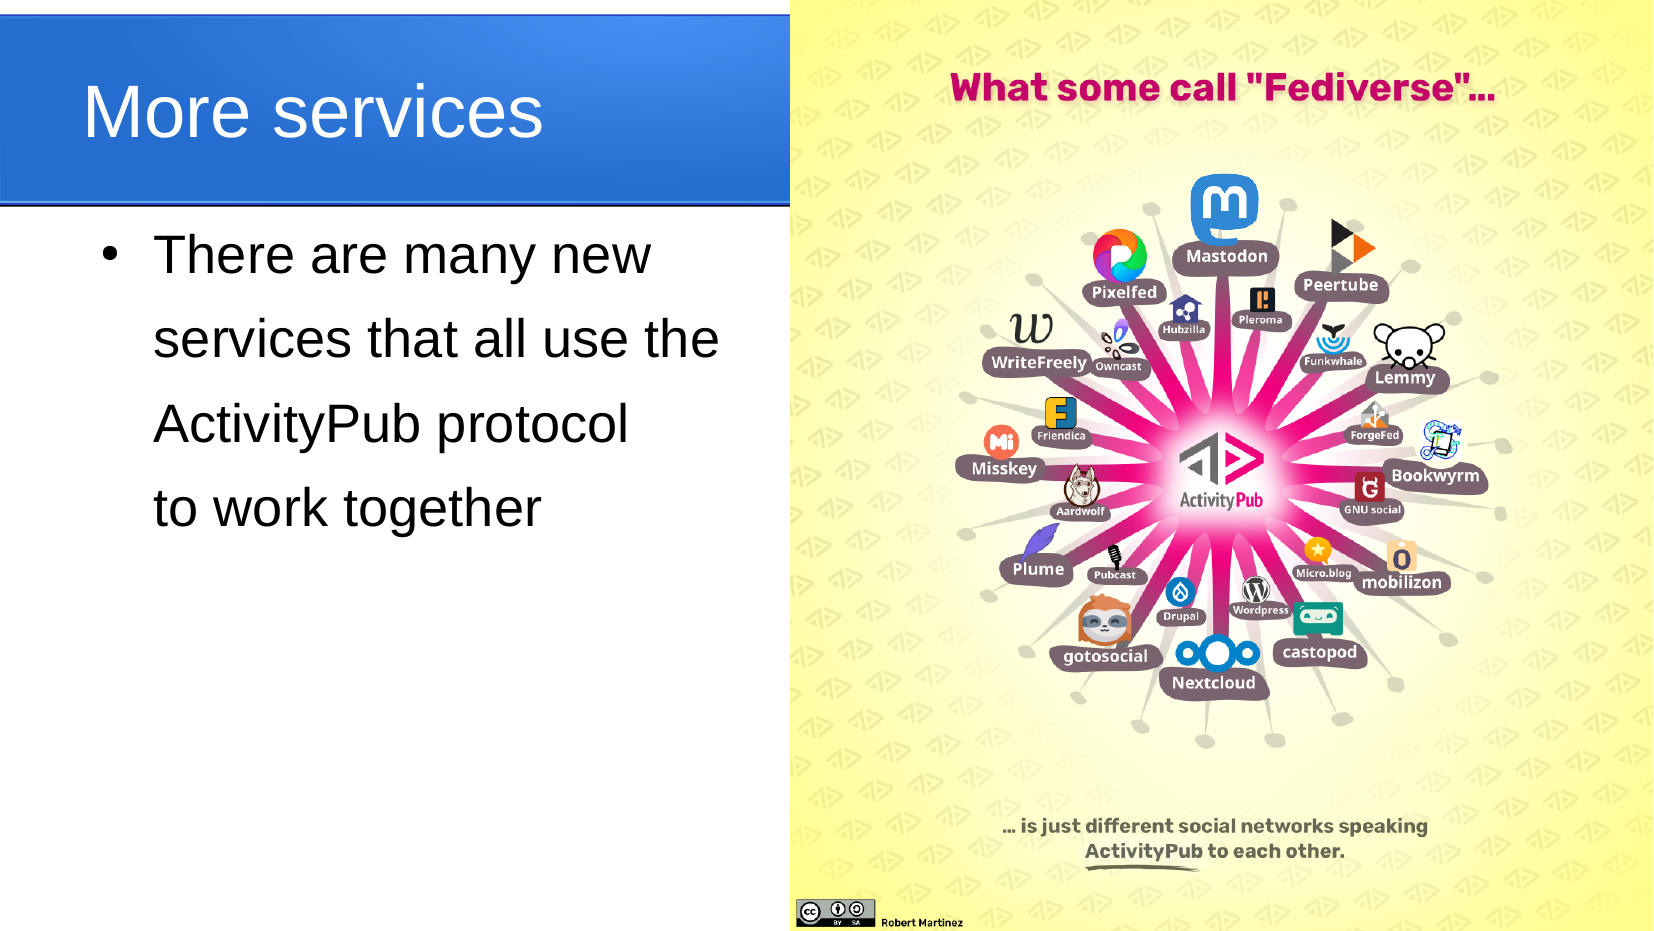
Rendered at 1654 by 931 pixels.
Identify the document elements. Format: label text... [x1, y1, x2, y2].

picture [790, 0, 1654, 931]
title More services [82, 35, 790, 189]
list There are many new services that all use the ActivityPub protocol to work together [82, 224, 790, 764]
